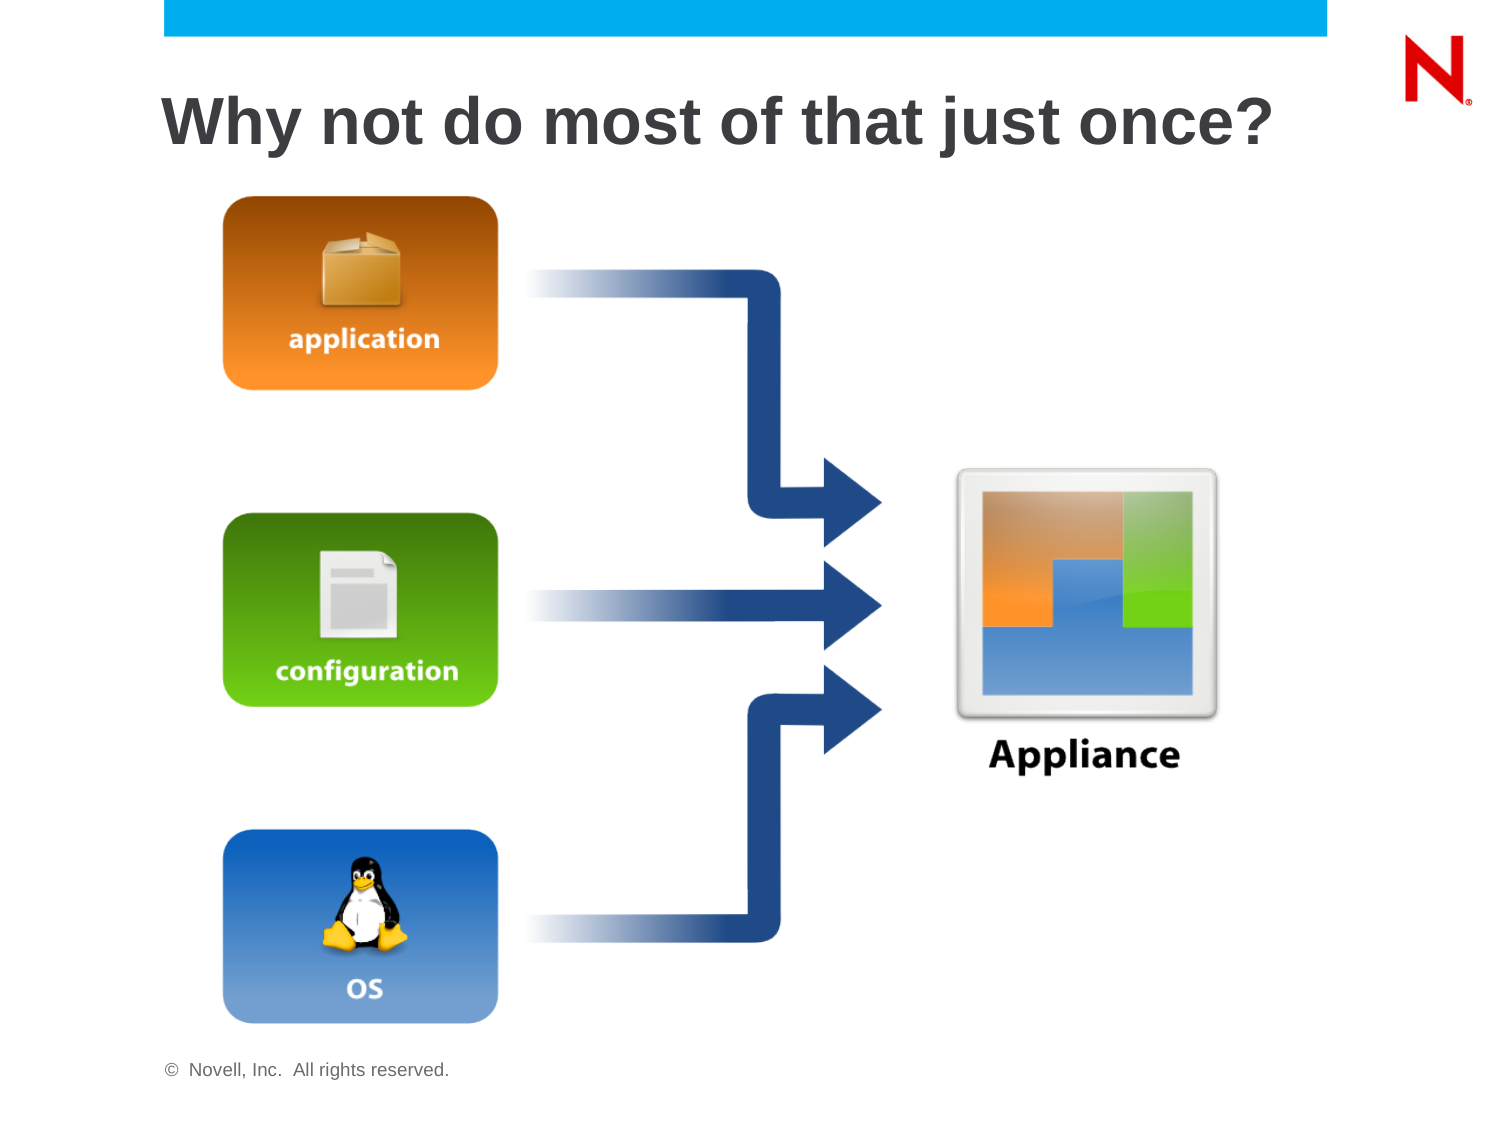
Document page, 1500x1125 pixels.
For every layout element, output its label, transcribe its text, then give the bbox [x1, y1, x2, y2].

text_box Why not do most of that just once? [161, 41, 1383, 205]
picture [140, 185, 1341, 1049]
picture [1403, 32, 1473, 107]
